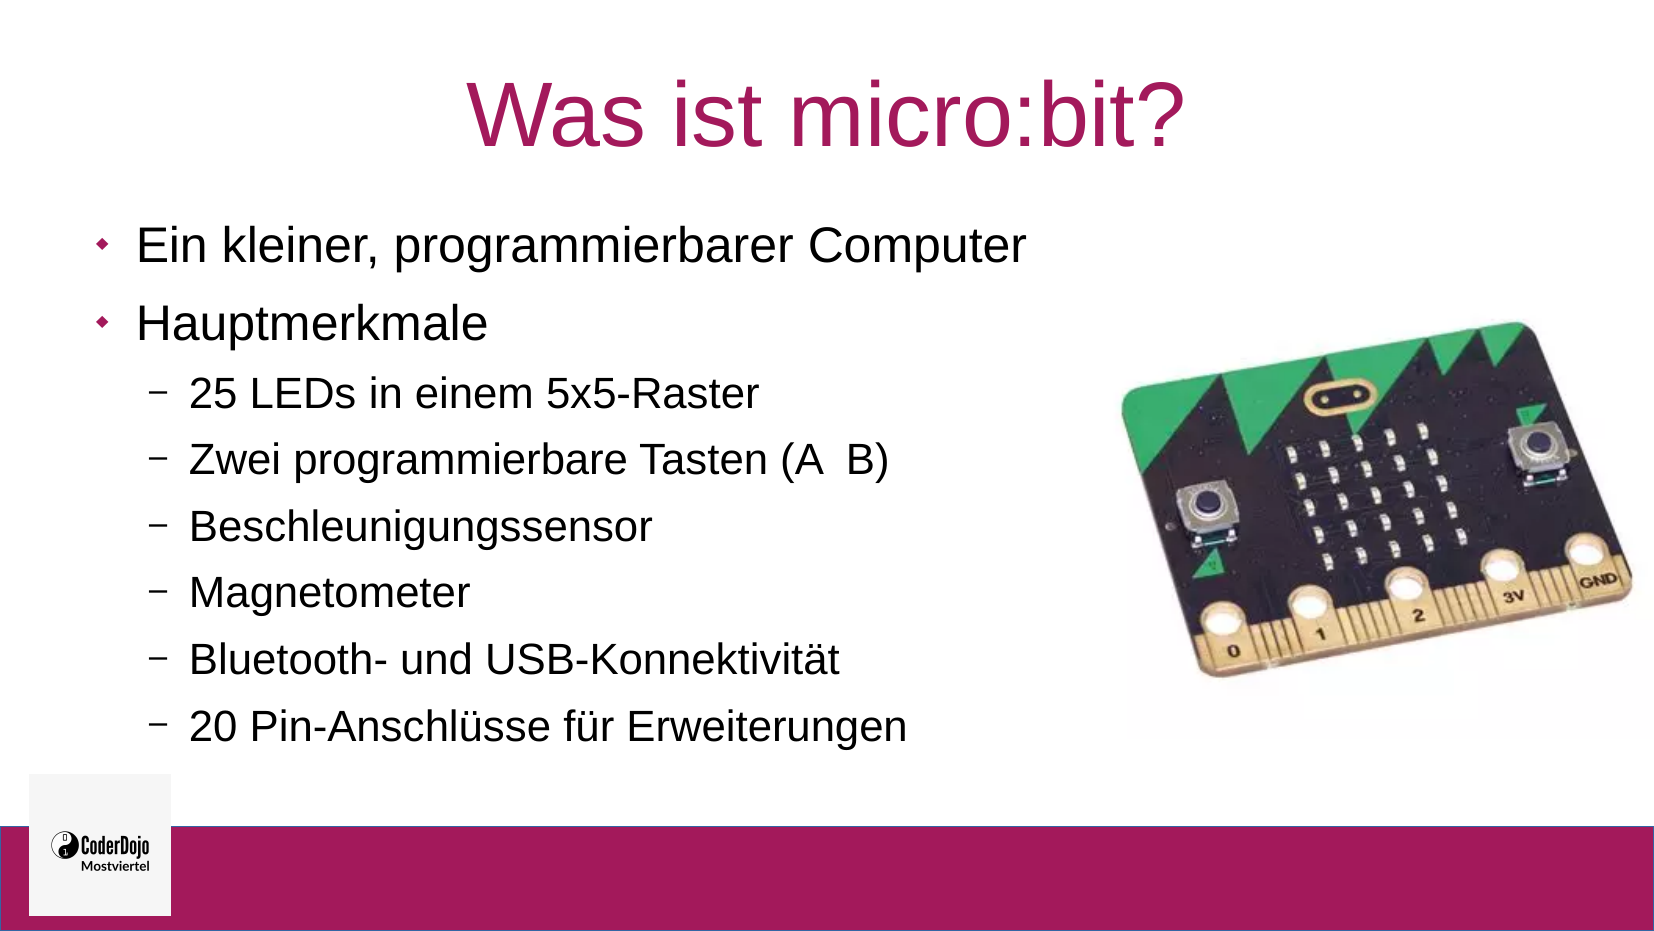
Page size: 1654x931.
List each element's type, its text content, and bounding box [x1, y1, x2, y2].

title Was ist micro:bit? [82, 37, 1571, 193]
picture [29, 774, 171, 916]
picture [1123, 244, 1654, 739]
list Ein kleiner, programmierbarer Computer Hauptmerkmale 25 LEDs in einem 5x5-Raster Zwei programmierbare Tasten (A B) Beschleunigungssensor Magnetometer Bluetooth- und USB-Konnektivität 20 Pin-Anschlüsse für Erweiterungen [82, 217, 1123, 758]
